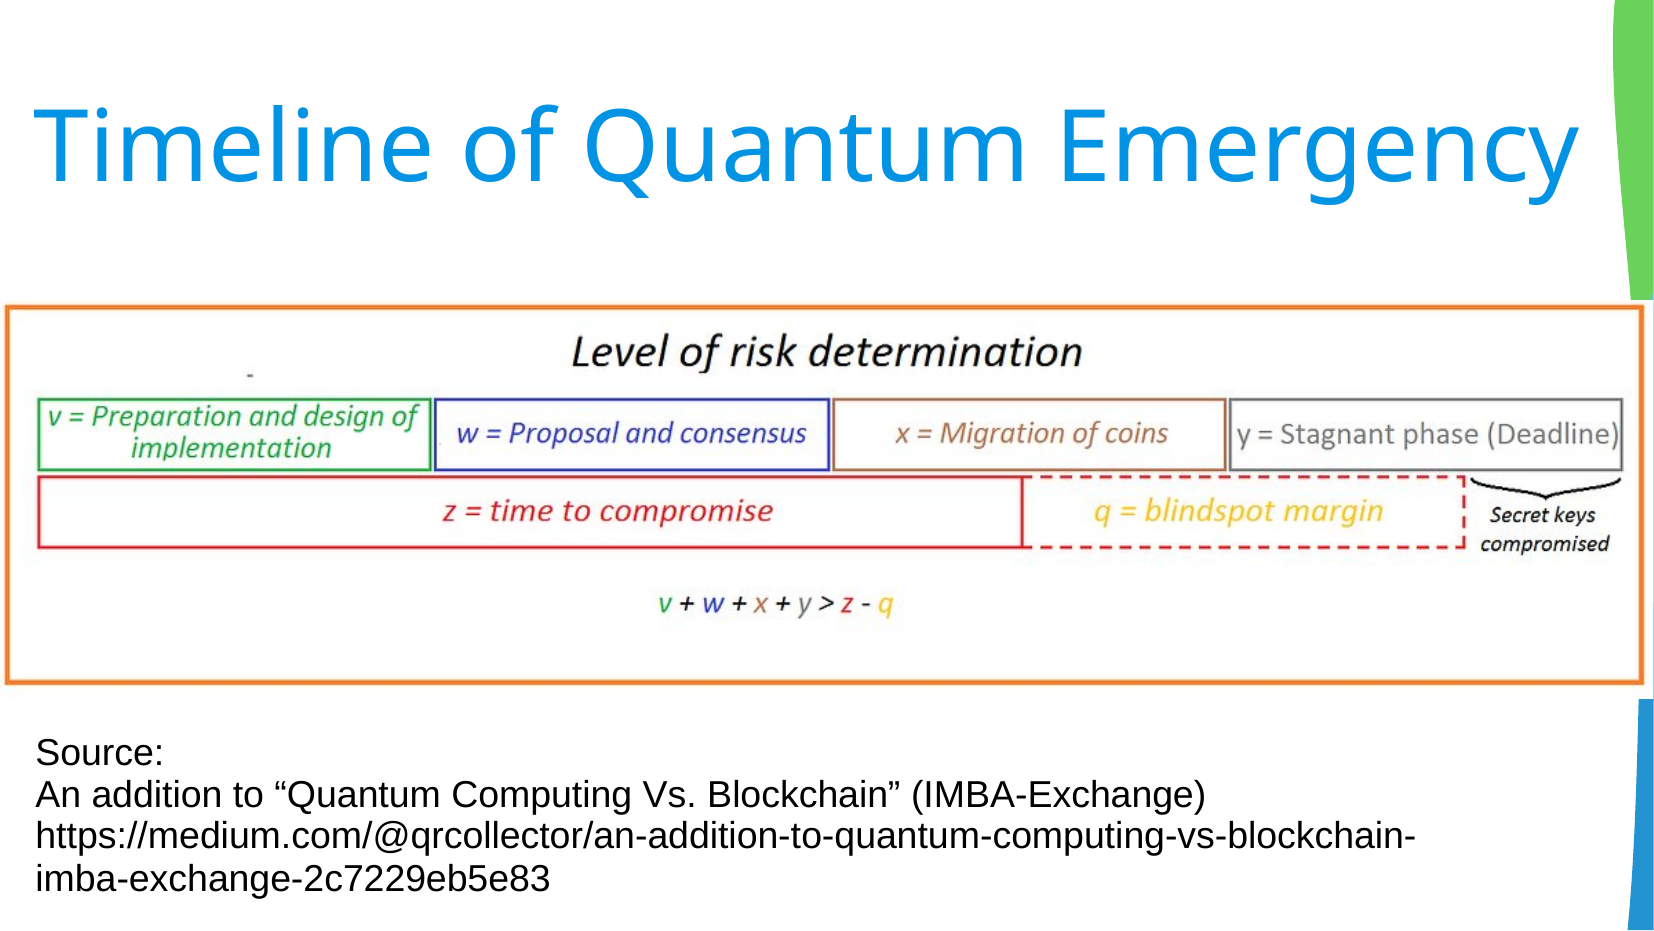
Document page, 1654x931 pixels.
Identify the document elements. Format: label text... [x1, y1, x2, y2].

picture [0, 300, 1654, 699]
text_box Source: An addition to “Quantum Computing Vs. Blockchain” (IMBA-Exchange) https://medium.com/@qrcollector/an-addition-to-quantum-computing-vs-blockchain-imba-exchange-2c7229eb5e83 [20, 723, 1485, 908]
text_box Timeline of Quantum Emergency [19, 73, 1620, 209]
